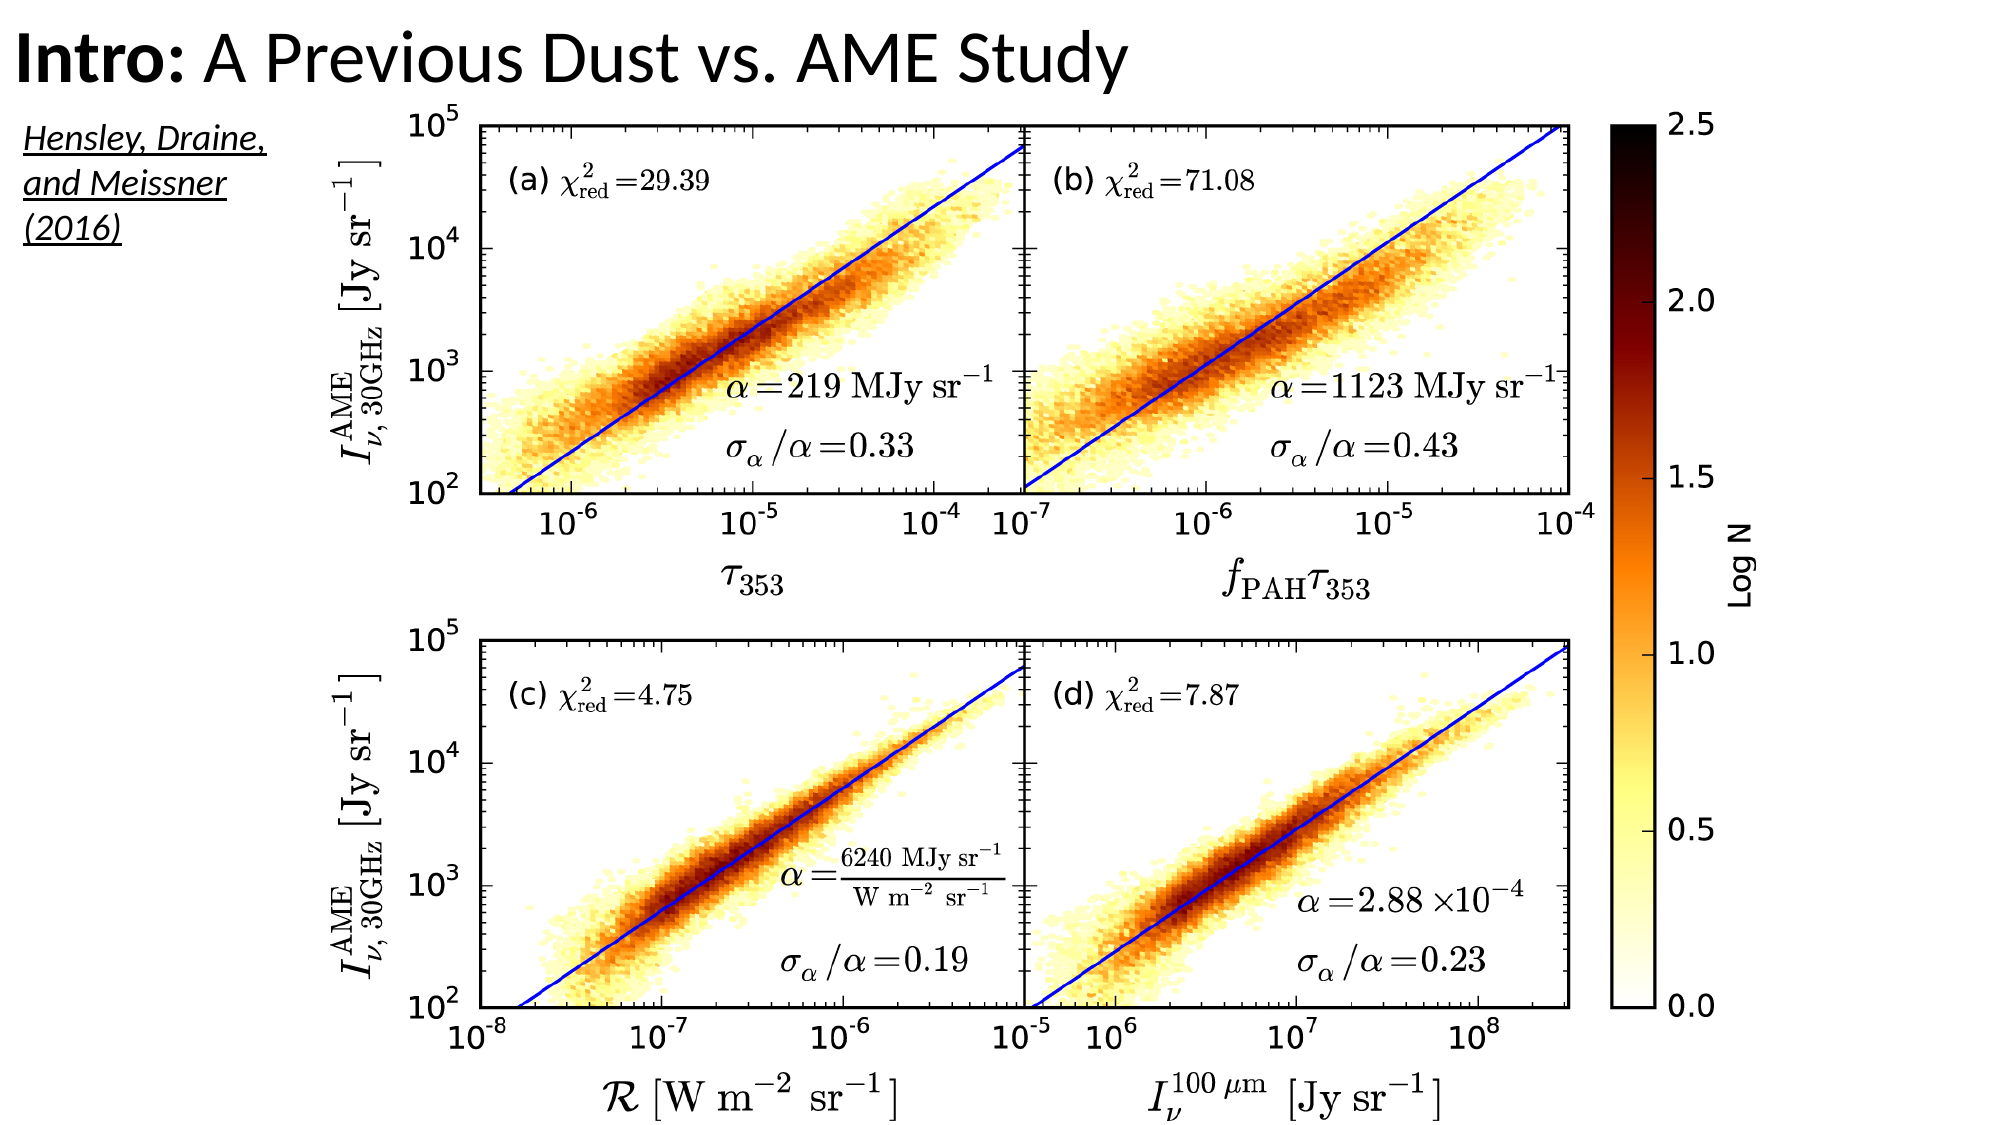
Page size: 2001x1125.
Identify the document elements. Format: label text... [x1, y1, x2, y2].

text_box Hensley, Draine, and Meissner (2016) [8, 105, 346, 256]
picture [330, 105, 1756, 1121]
text_box Intro: A Previous Dust vs. AME Study [0, 0, 2000, 105]
